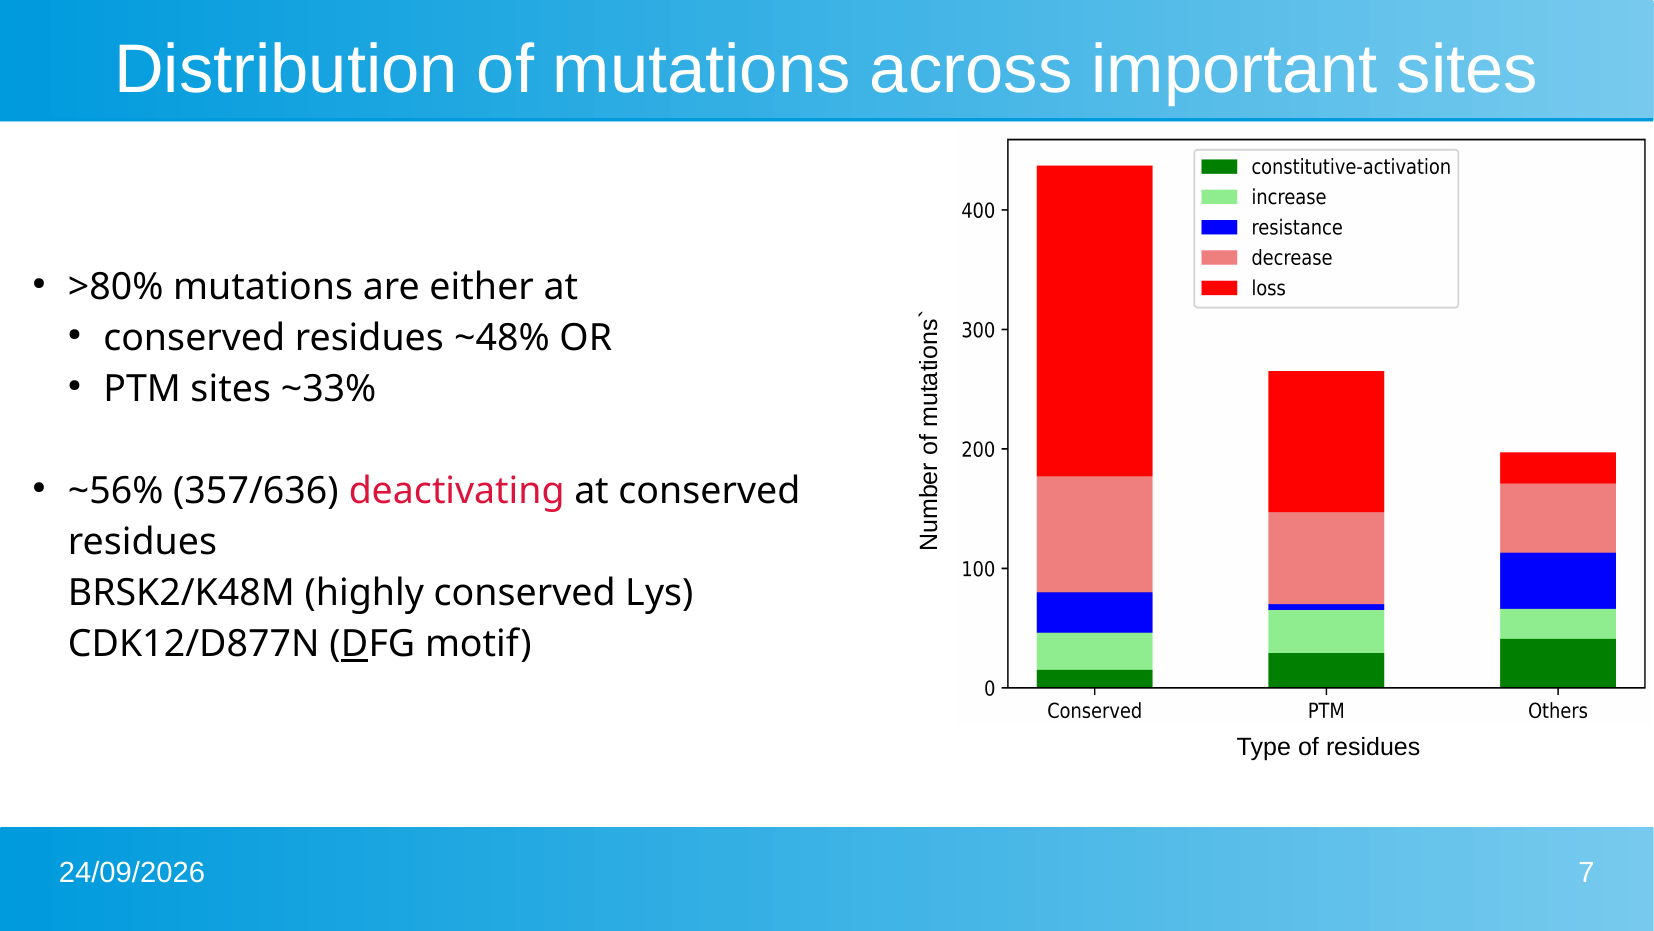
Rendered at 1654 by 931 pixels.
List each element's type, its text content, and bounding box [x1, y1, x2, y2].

text_box >80% mutations are either at conserved residues ~48% OR PTM sites ~33% ~56% (357/636) deactivating at conserved residues BRSK2/K48M (highly conserved Lys) CDK12/D877N (DFG motif) [17, 200, 916, 714]
text_box Type of residues [1122, 725, 1536, 768]
picture [956, 129, 1654, 725]
title Distribution of mutations across important sites [59, 29, 1595, 108]
text_box Number of mutations` [906, 224, 950, 638]
